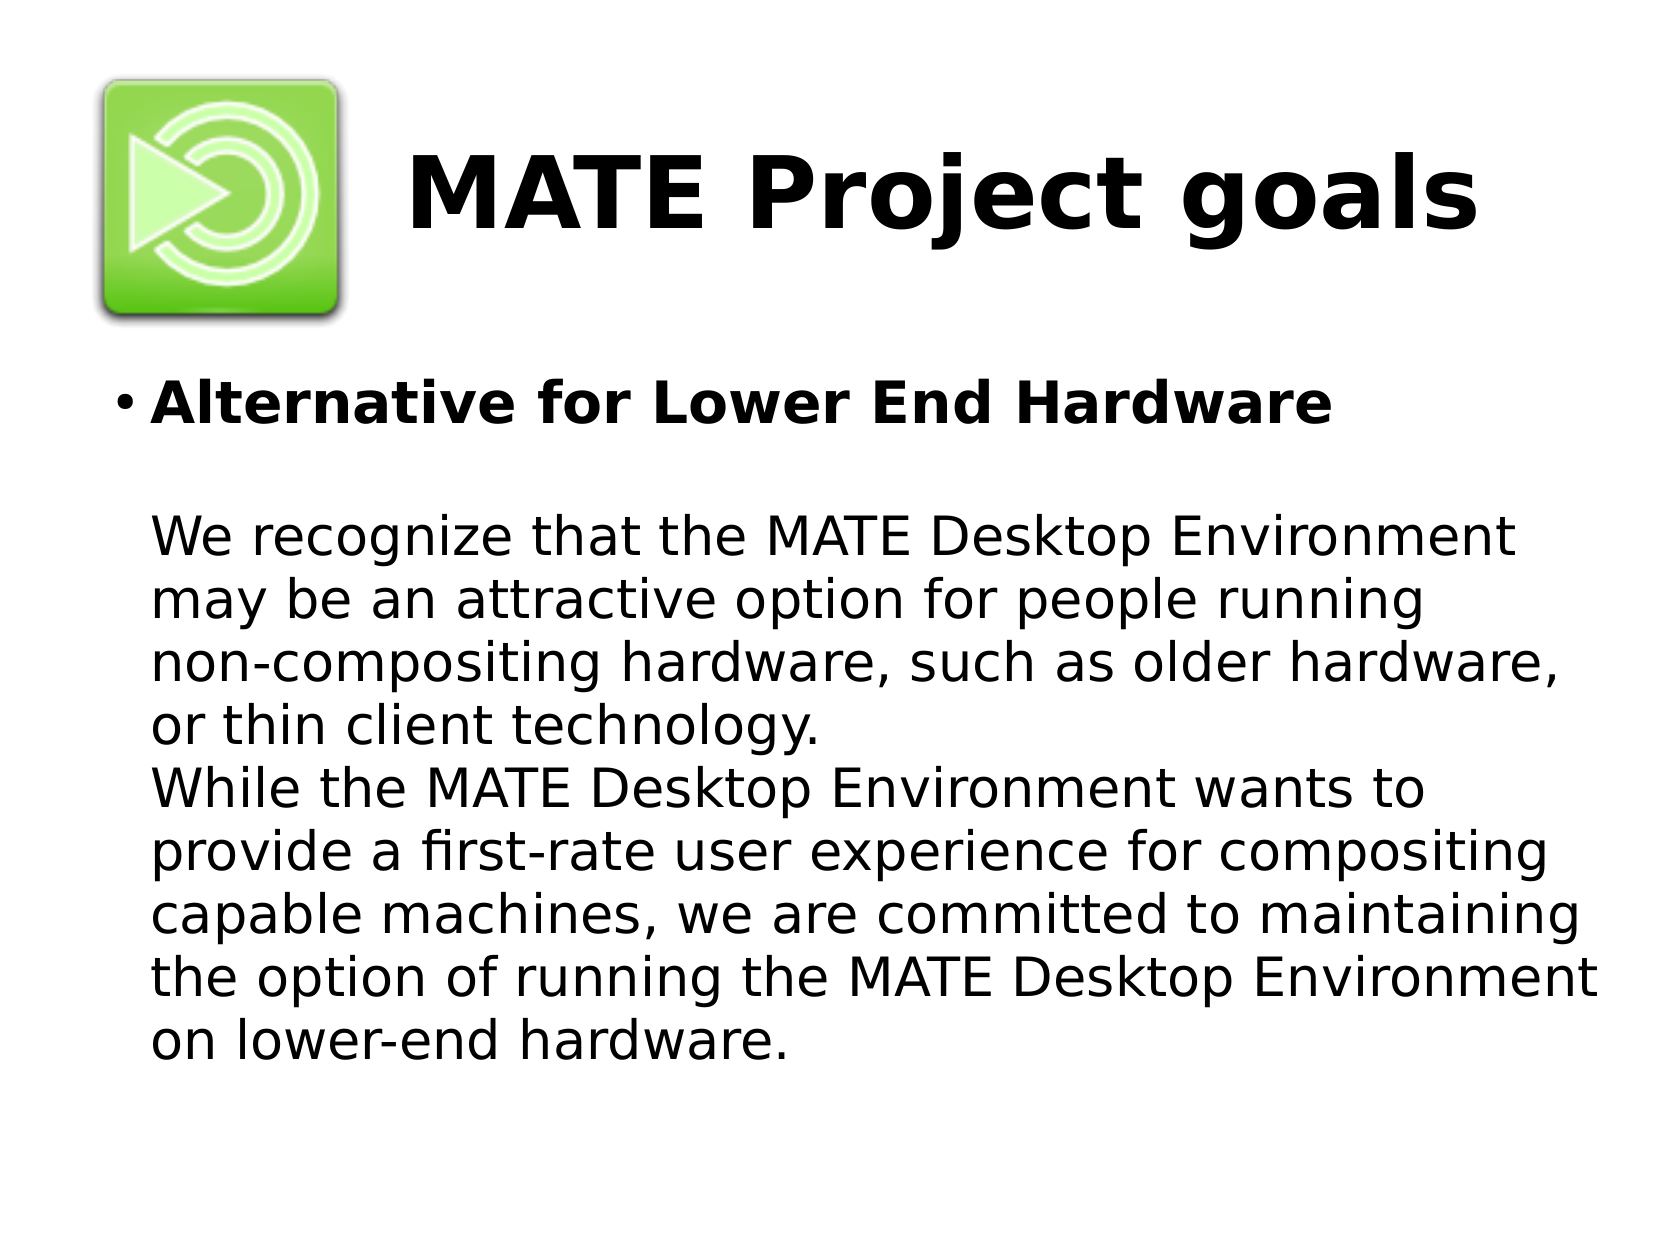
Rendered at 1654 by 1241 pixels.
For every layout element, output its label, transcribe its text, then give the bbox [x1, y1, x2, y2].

picture [88, 64, 355, 331]
text_box Alternative for Lower End Hardware We recognize that the MATE Desktop Environment may be an attractive option for people running non-compositing hardware, such as older hardware, or thin client technology. While the MATE Desktop Environment wants to provide a first-rate user experience for compositing capable machines, we are committed to maintaining the option of running the MATE Desktop Environment on lower-end hardware. [100, 362, 1634, 1143]
text_box MATE Project goals [389, 128, 1536, 260]
